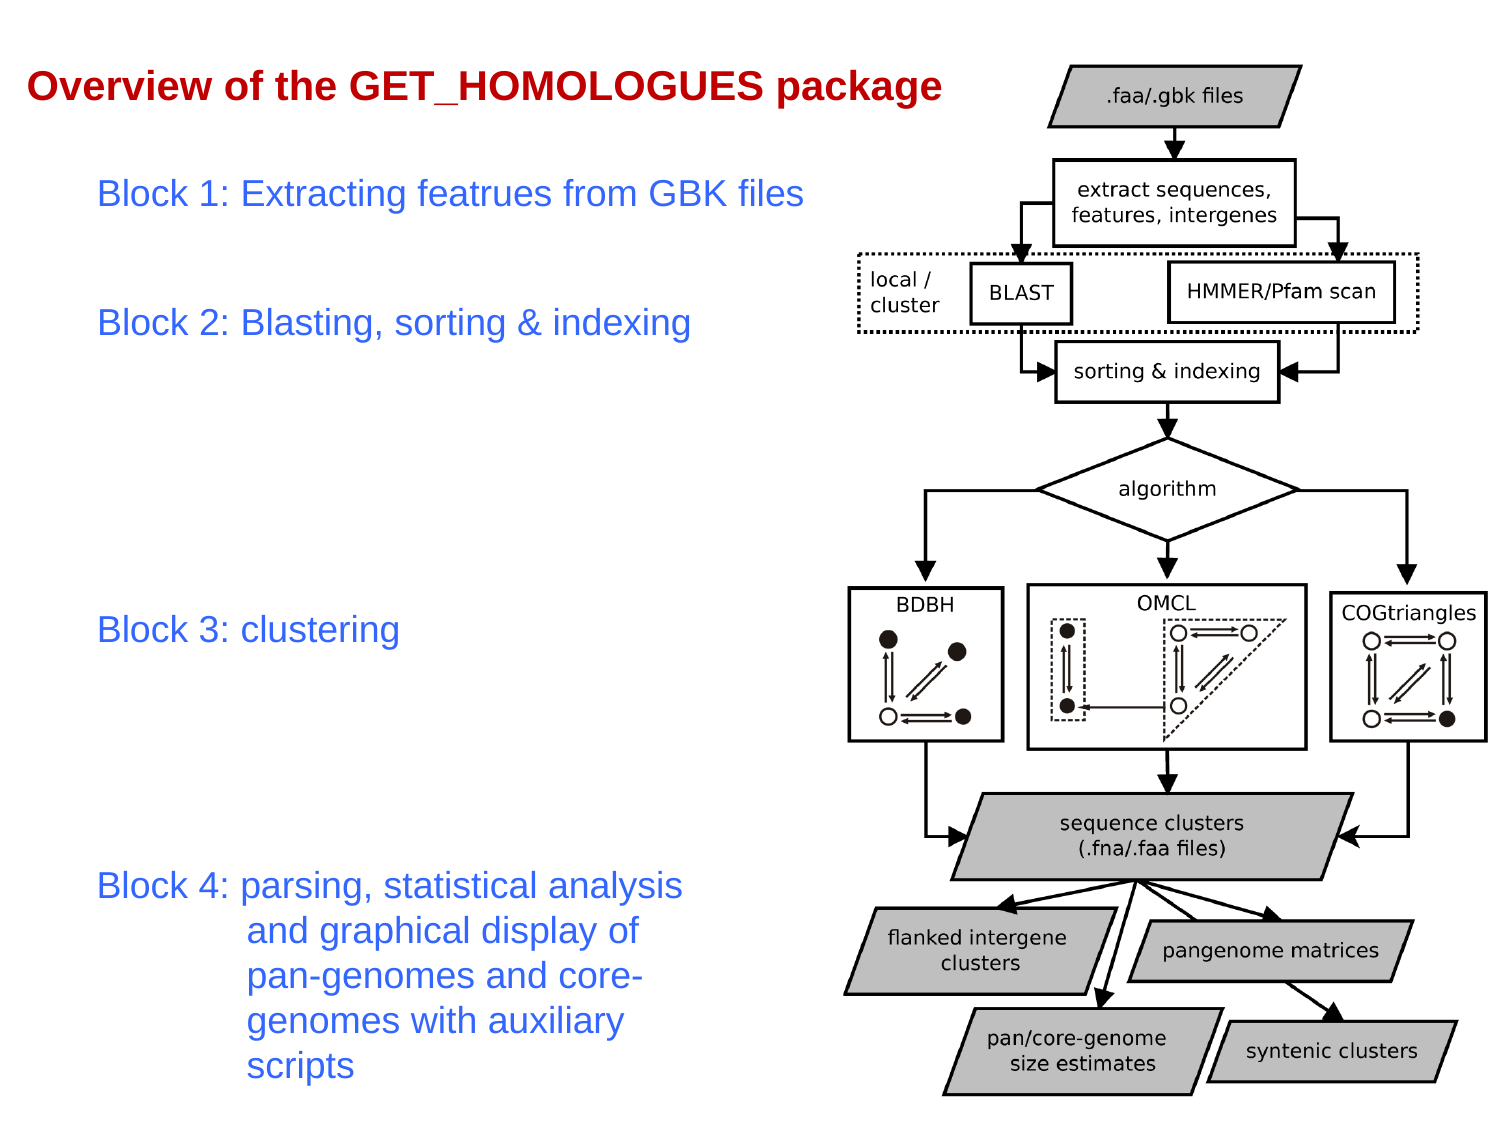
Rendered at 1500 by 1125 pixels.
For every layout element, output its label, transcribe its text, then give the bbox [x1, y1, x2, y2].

text_box Block 4: parsing, statistical analysis and graphical display of pan-genomes and core- genomes with auxiliary scripts [81, 853, 727, 1094]
text_box Block 1: Extracting featrues from GBK files [81, 161, 856, 223]
text_box Block 3: clustering [81, 597, 727, 658]
picture [835, 46, 1500, 1102]
text_box Block 2: Blasting, sorting & indexing [82, 290, 727, 351]
text_box Overview of the GET_HOMOLOGUES package [11, 26, 1020, 117]
